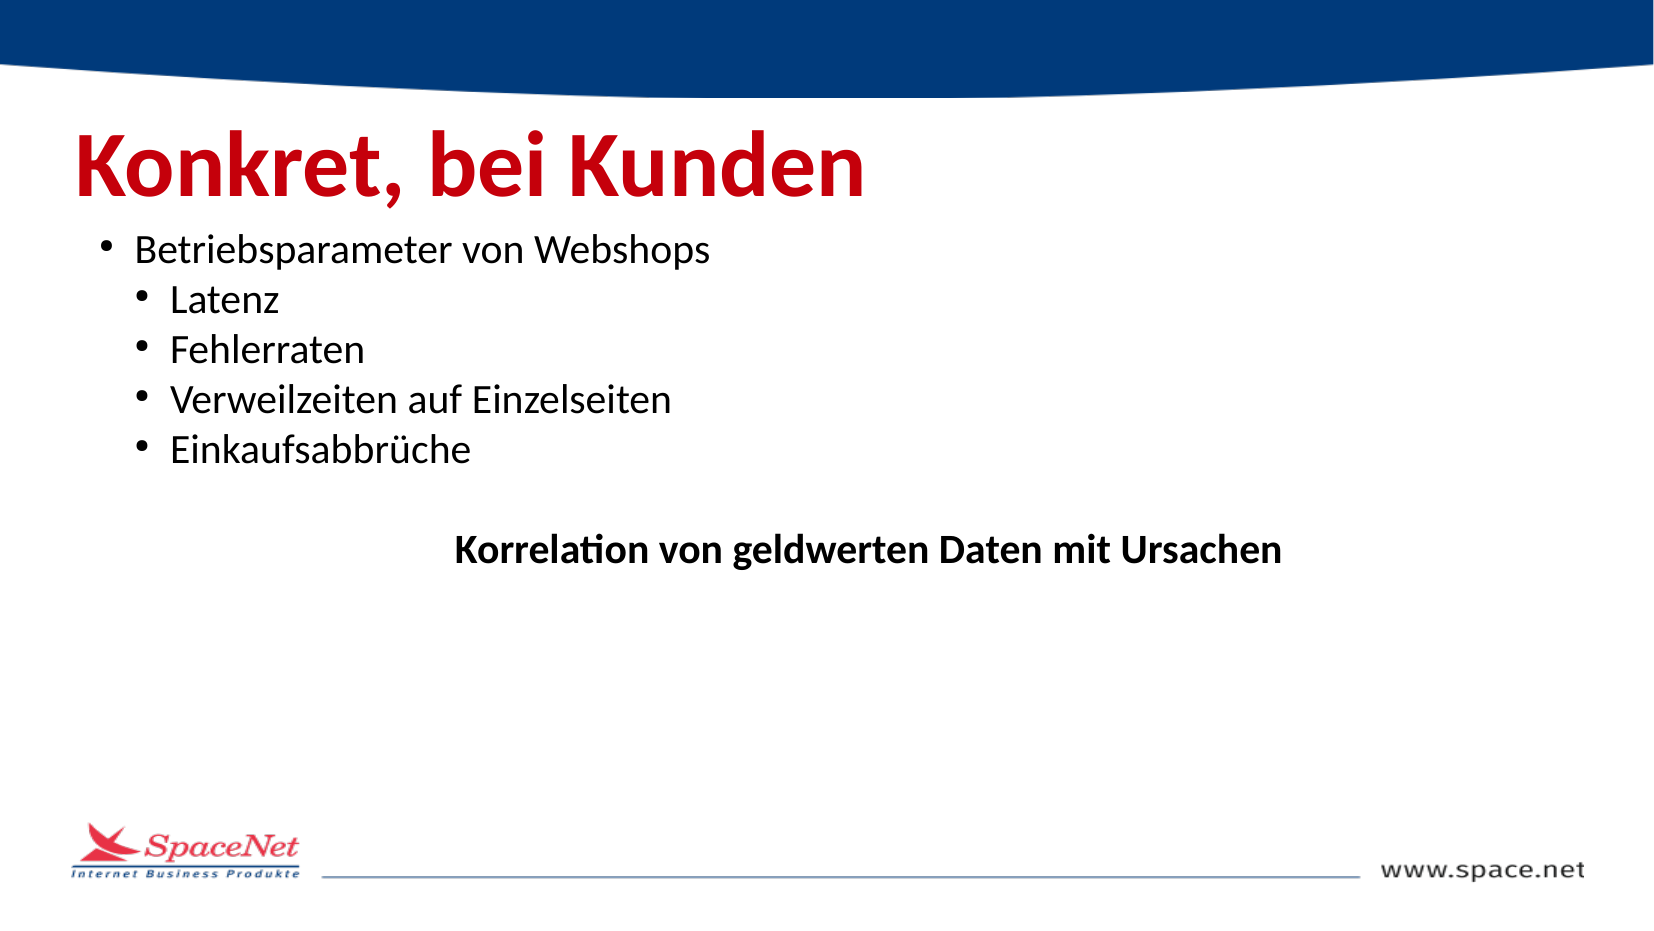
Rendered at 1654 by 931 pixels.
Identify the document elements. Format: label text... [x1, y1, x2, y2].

text_box Konkret, bei Kunden [60, 95, 1583, 223]
text_box Betriebsparameter von Webshops Latenz Fehlerraten Verweilzeiten auf Einzelseiten Einkaufsabbrüche Korrelation von geldwerten Daten mit Ursachen [84, 223, 1583, 580]
